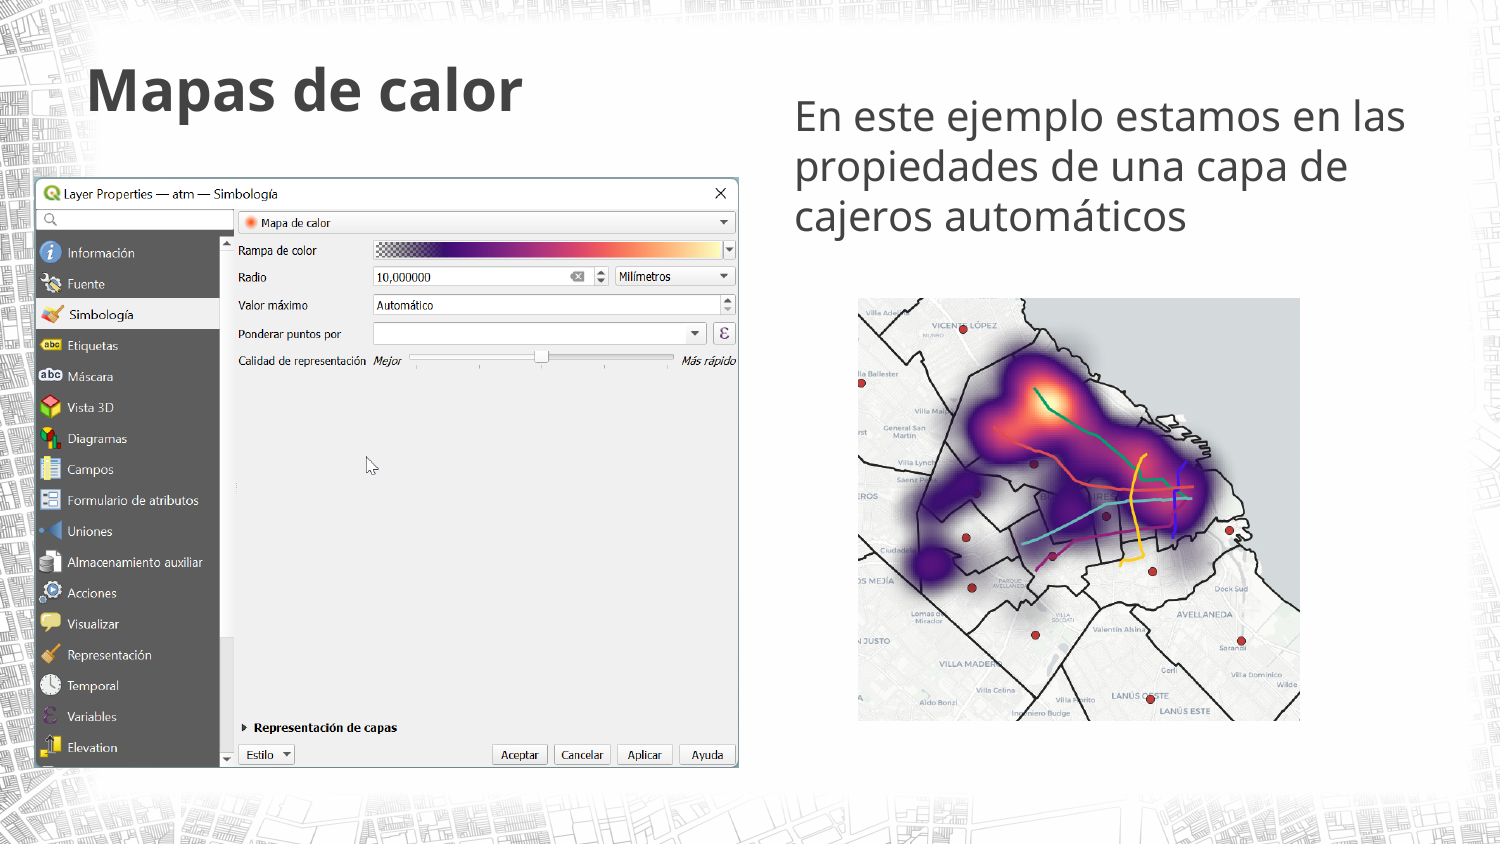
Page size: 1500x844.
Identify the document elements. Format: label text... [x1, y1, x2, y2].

text_box En este ejemplo estamos en las propiedades de una capa de cajeros automáticos [779, 82, 1465, 299]
picture [0, 0, 1500, 844]
text_box Mapas de calor [70, 45, 621, 177]
